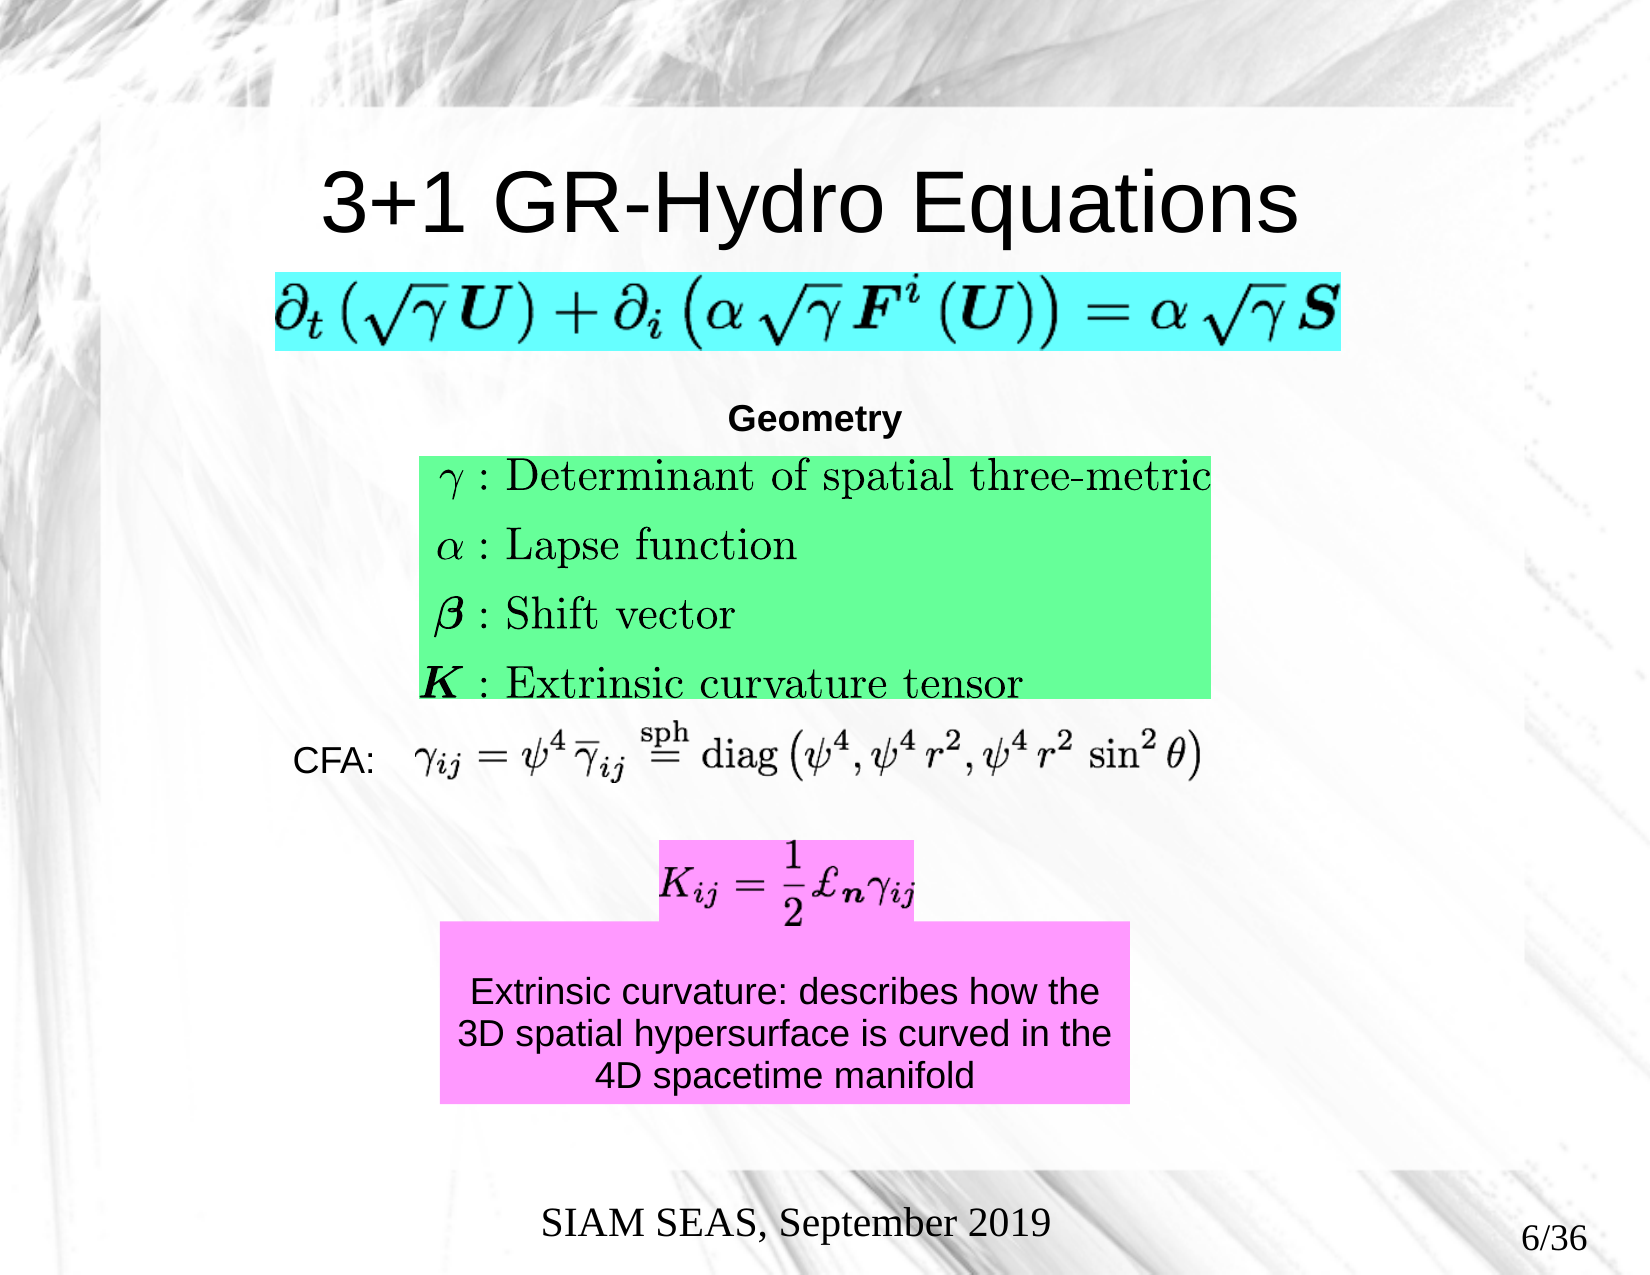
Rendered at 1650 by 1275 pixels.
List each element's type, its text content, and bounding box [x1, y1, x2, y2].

text_box Geometry [424, 389, 1205, 447]
title 3+1 GR-Hydro Equations [117, 115, 1503, 288]
picture [0, 0, 1650, 1275]
text_box CFA: [277, 731, 413, 807]
text_box Extrinsic curvature: describes how the 3D spatial hypersurface is curved in the 4D spacetime manifold [439, 921, 1130, 1105]
